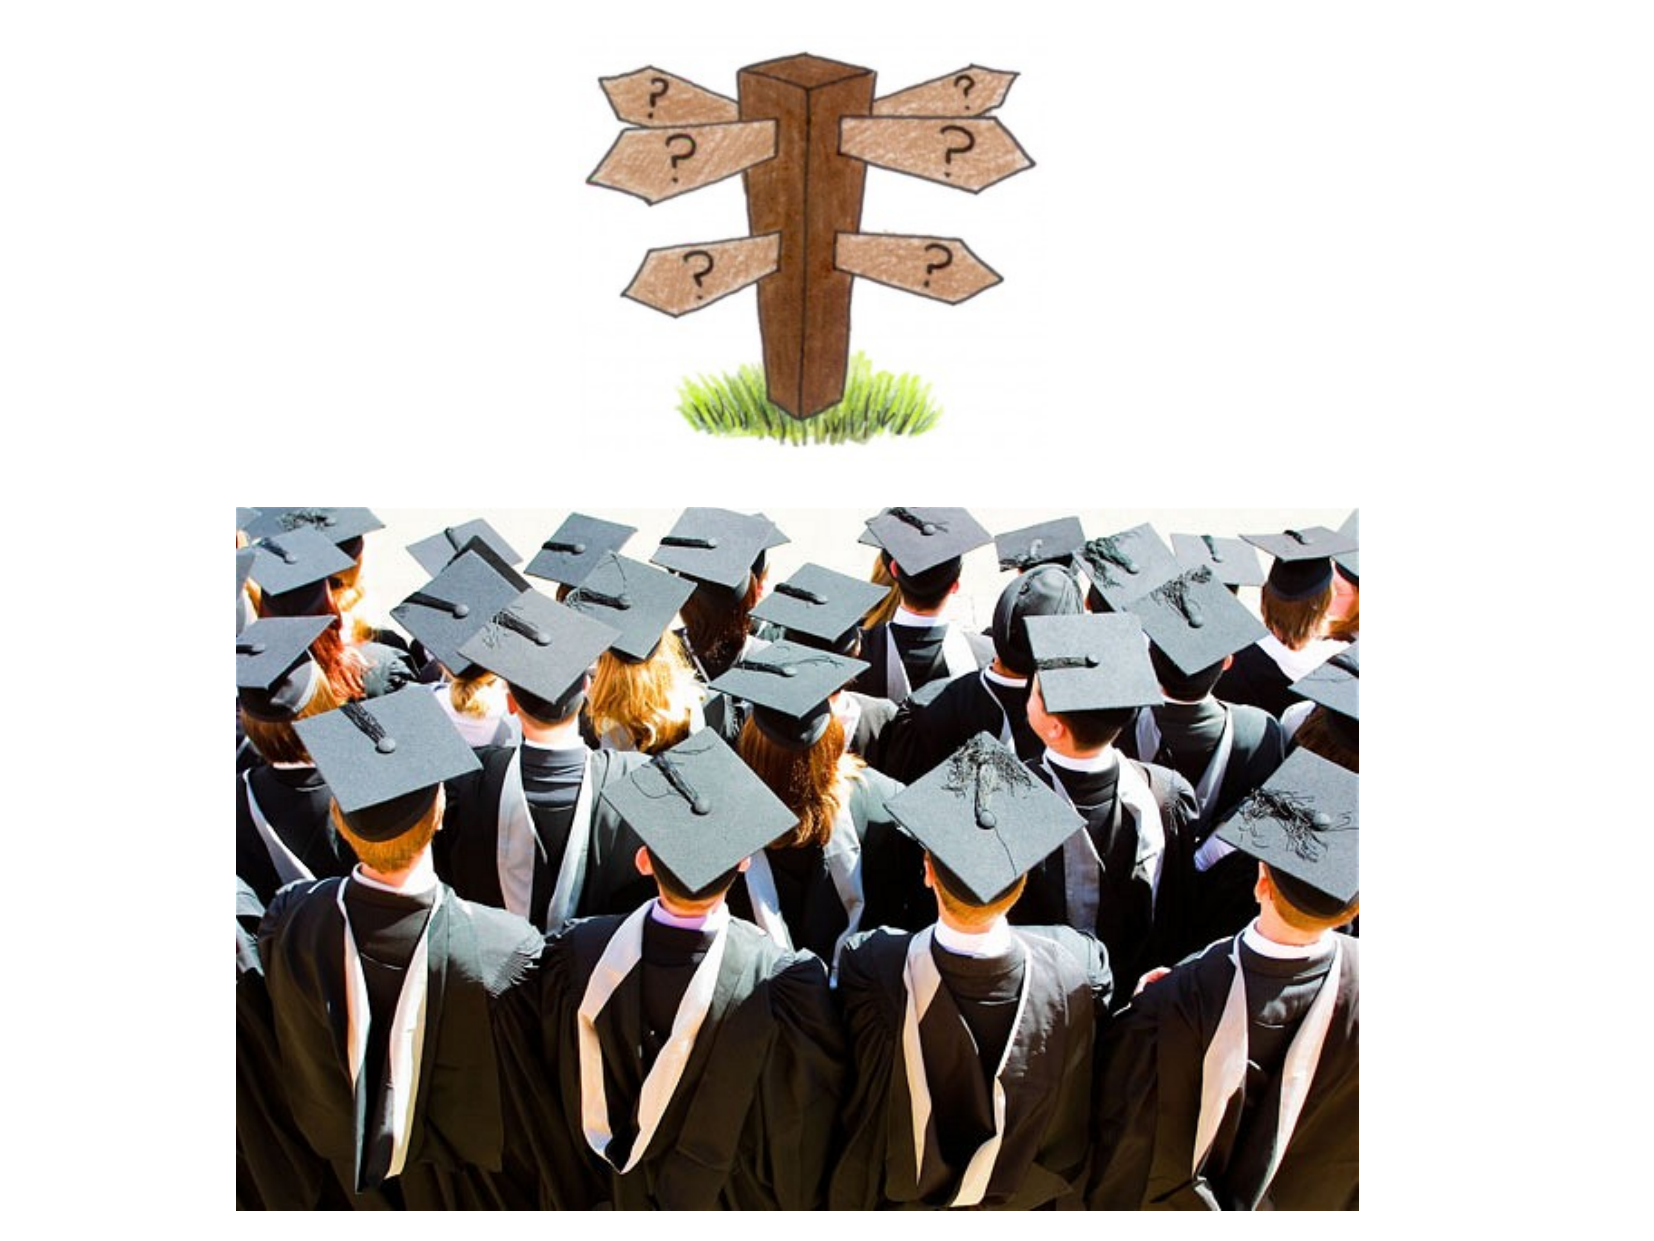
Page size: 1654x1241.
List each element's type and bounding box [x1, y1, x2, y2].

picture [236, 507, 1359, 1211]
picture [578, 35, 1048, 461]
